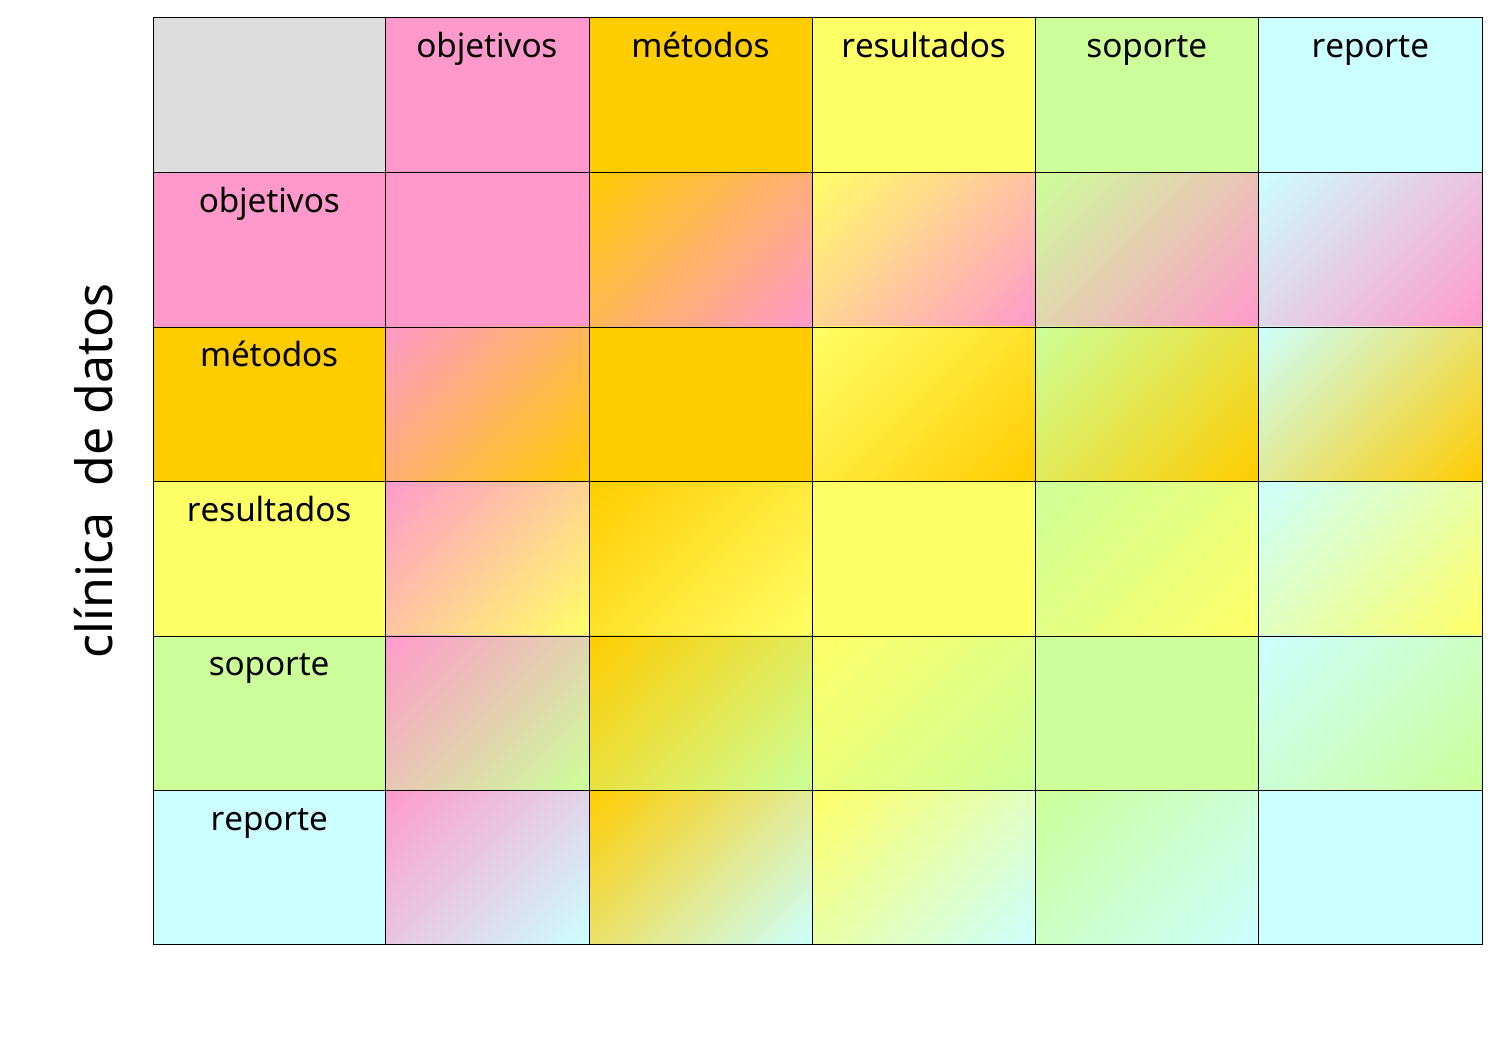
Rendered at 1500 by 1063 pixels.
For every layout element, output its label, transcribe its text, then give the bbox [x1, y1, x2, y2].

table_cell [1036, 482, 1258, 636]
table_cell [1259, 637, 1482, 790]
table_cell [813, 791, 1035, 944]
table_cell [590, 637, 812, 790]
table_cell [386, 637, 589, 790]
table_cell objetivos [154, 173, 385, 327]
table_cell métodos [154, 328, 385, 481]
table_cell [590, 328, 812, 481]
table_cell [386, 791, 589, 944]
table_header resultados [813, 18, 1035, 172]
table_cell [1259, 173, 1482, 327]
table_header métodos [590, 18, 812, 172]
table_header reporte [1259, 18, 1482, 172]
table_cell [1036, 637, 1258, 790]
table_cell [813, 173, 1035, 327]
table_cell [386, 482, 589, 636]
table_cell [1036, 328, 1258, 481]
table_cell [386, 173, 589, 327]
table_cell [1259, 328, 1482, 481]
table_cell [813, 637, 1035, 790]
table_cell [1036, 173, 1258, 327]
table_header objetivos [386, 18, 589, 172]
table_cell [1259, 791, 1482, 944]
table_cell soporte [154, 637, 385, 790]
table_cell reporte [154, 791, 385, 944]
table_header [154, 18, 385, 172]
table_cell [813, 328, 1035, 481]
text_box clínica de datos [55, 283, 130, 674]
table_cell [1036, 791, 1258, 944]
table_cell [386, 328, 589, 481]
table_header soporte [1036, 18, 1258, 172]
table_cell [813, 482, 1035, 636]
table_cell resultados [154, 482, 385, 636]
table_cell [590, 482, 812, 636]
table_cell [1259, 482, 1482, 636]
table_cell [590, 173, 812, 327]
table_cell [590, 791, 812, 944]
